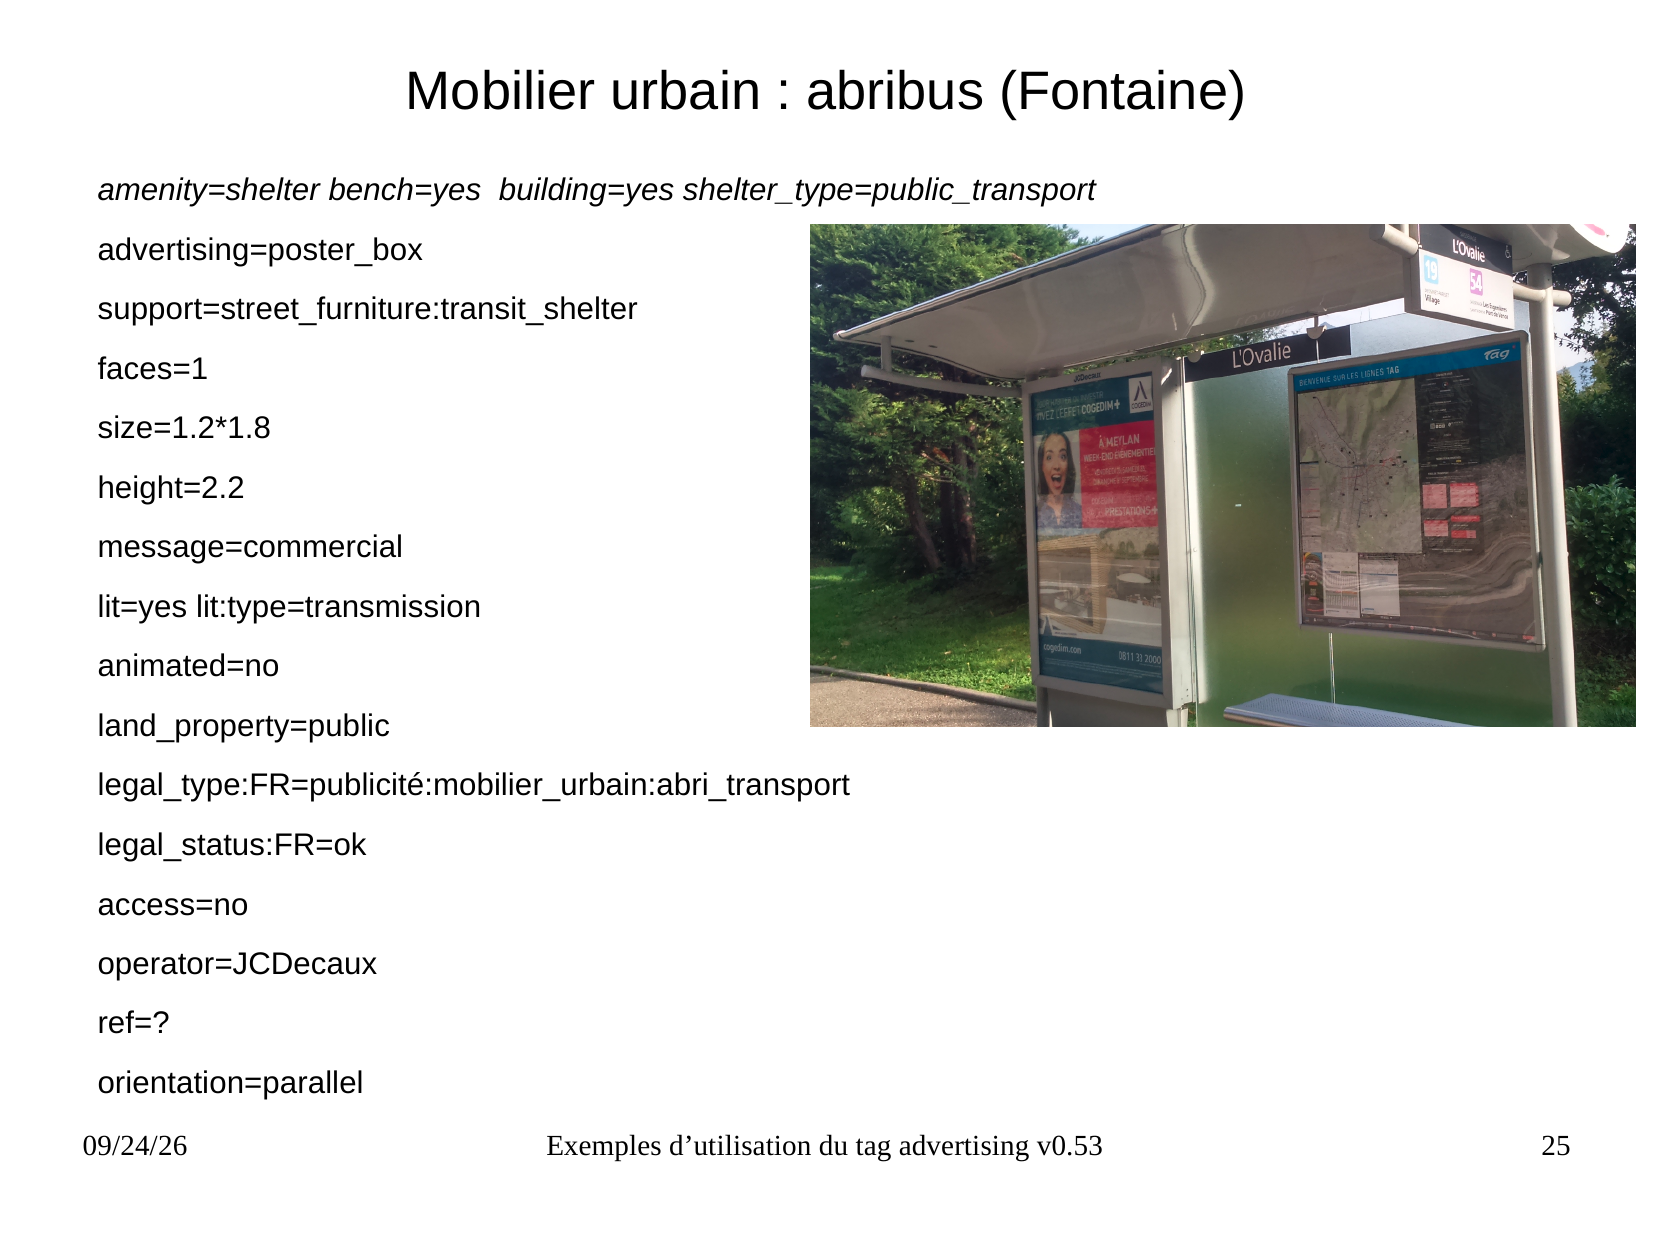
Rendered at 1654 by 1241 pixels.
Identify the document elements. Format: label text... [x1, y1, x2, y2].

text_box amenity=shelter bench=yes building=yes shelter_type=public_transport advertising=poster_box support=street_furniture:transit_shelter faces=1 size=1.2*1.8 height=2.2 message=commercial lit=yes lit:type=transmission animated=no land_property=public legal_type:FR=publicité:mobilier_urbain:abri_transport legal_status:FR=ok access=no operator=JCDecaux ref=? orientation=parallel [82, 165, 1126, 1241]
title Mobilier urbain : abribus (Fontaine) [82, 30, 1571, 152]
picture [810, 224, 1636, 727]
